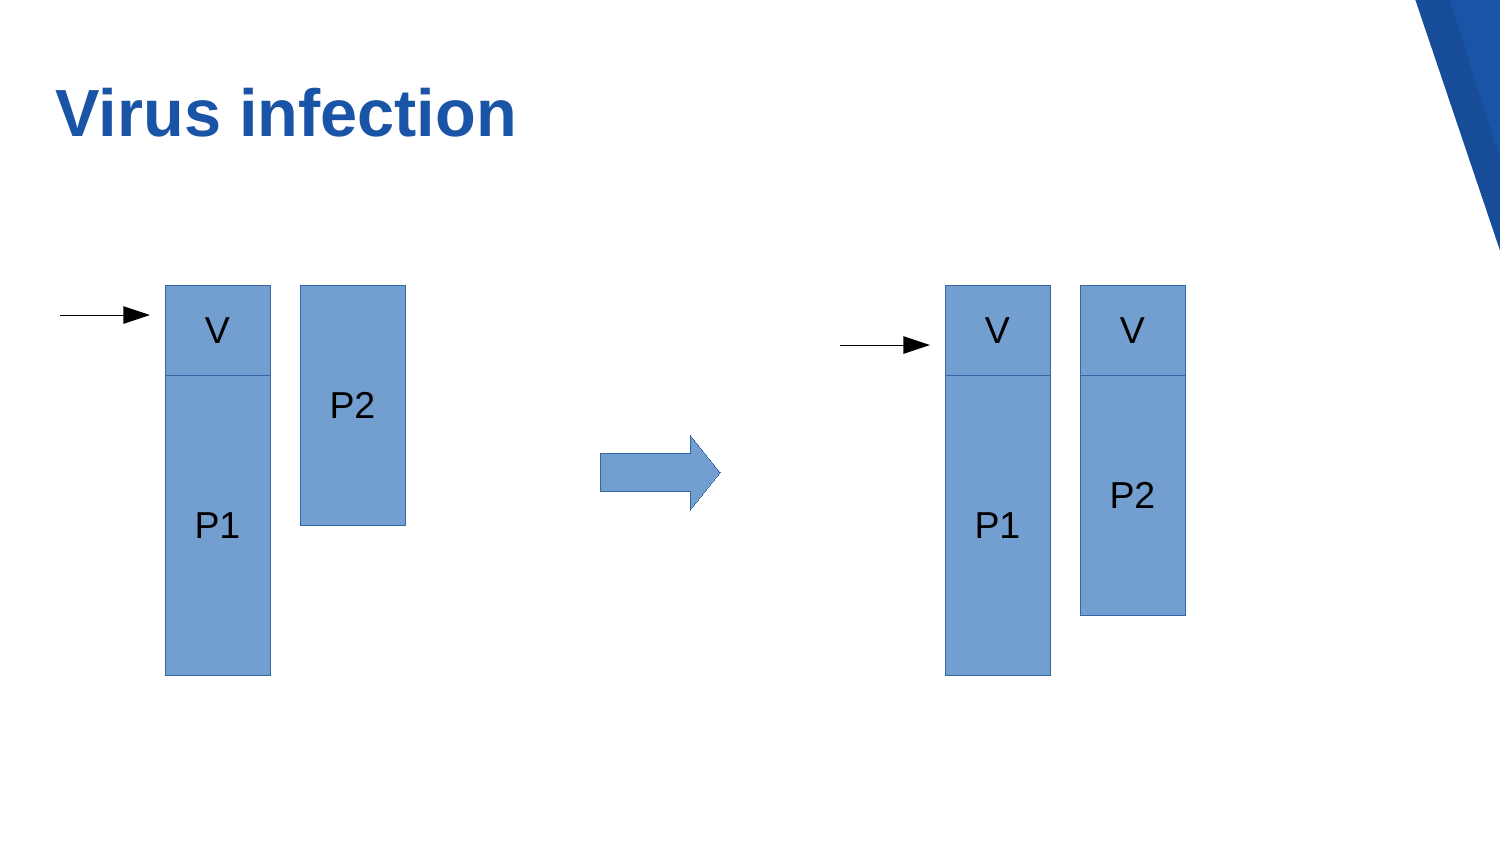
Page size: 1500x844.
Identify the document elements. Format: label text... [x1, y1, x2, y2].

text_box V [945, 285, 1051, 376]
title Virus infection [40, 97, 1231, 166]
text_box P1 [945, 376, 1051, 676]
text_box V [1080, 285, 1186, 376]
text_box P2 [300, 285, 406, 526]
text_box [600, 435, 721, 511]
text_box P2 [1080, 376, 1186, 616]
text_box V [165, 285, 271, 376]
text_box P1 [165, 376, 271, 676]
